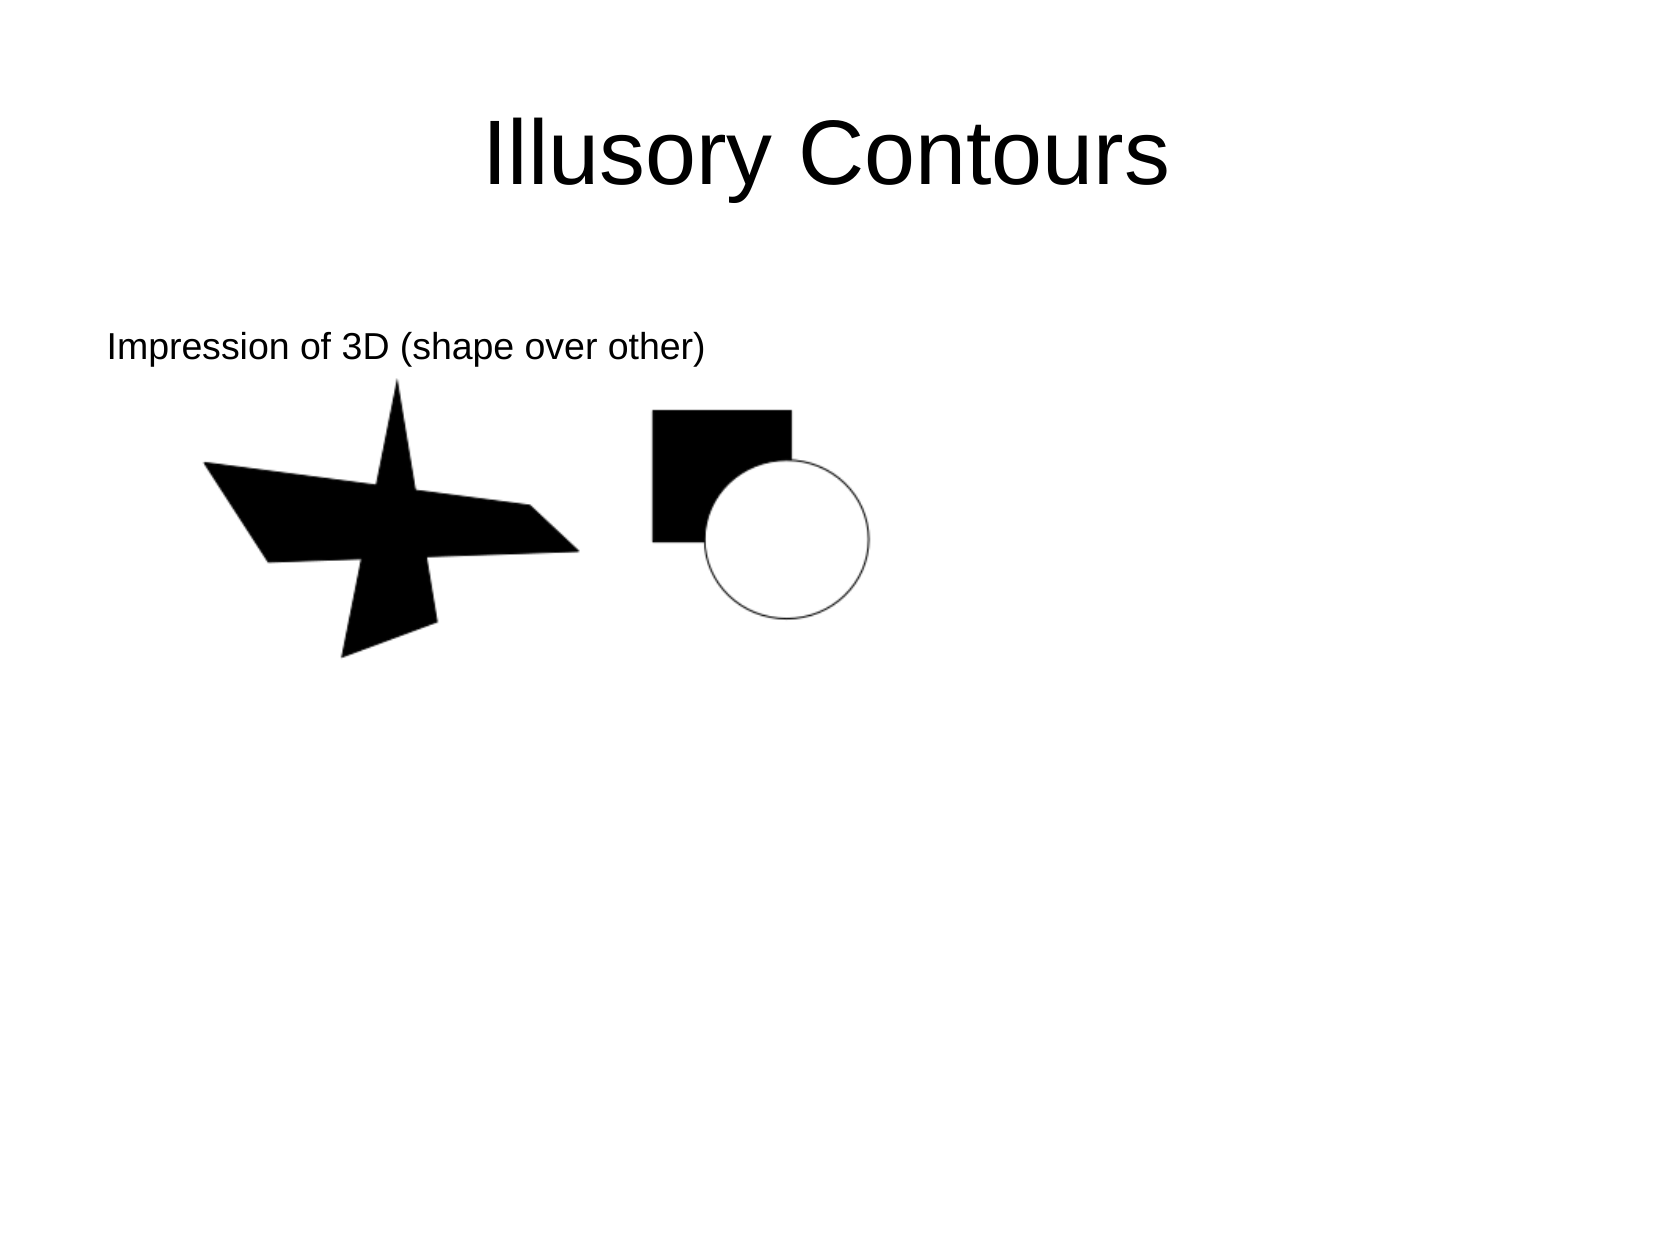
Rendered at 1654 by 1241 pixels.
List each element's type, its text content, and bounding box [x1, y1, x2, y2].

title Illusory Contours [82, 49, 1571, 257]
picture [189, 378, 586, 676]
text_box Impression of 3D (shape over other) [91, 318, 721, 376]
picture [645, 404, 872, 626]
